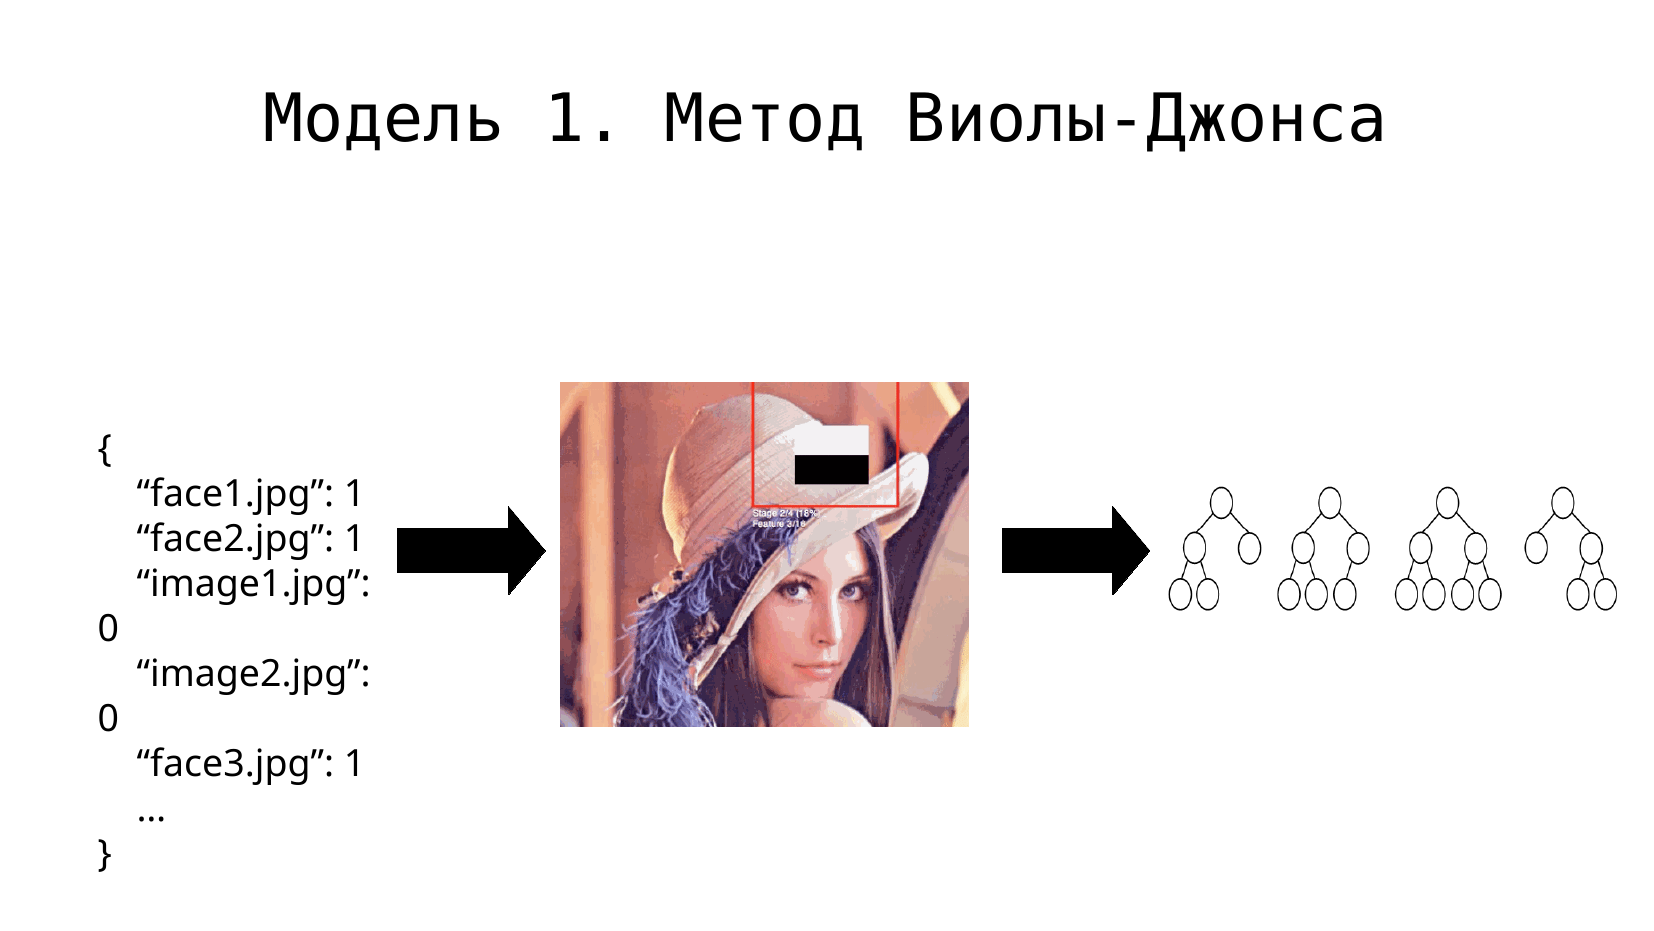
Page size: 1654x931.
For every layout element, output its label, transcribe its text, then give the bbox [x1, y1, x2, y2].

picture [560, 383, 969, 727]
picture [1166, 483, 1619, 619]
title Модель 1. Метод Виолы-Джонса [82, 12, 1571, 218]
text_box [1002, 506, 1150, 595]
text_box { “face1.jpg”: 1 “face2.jpg”: 1 “image1.jpg”: 0 “image2.jpg”: 0 “face3.jpg”: 1 … } [82, 416, 413, 796]
text_box [397, 506, 546, 595]
